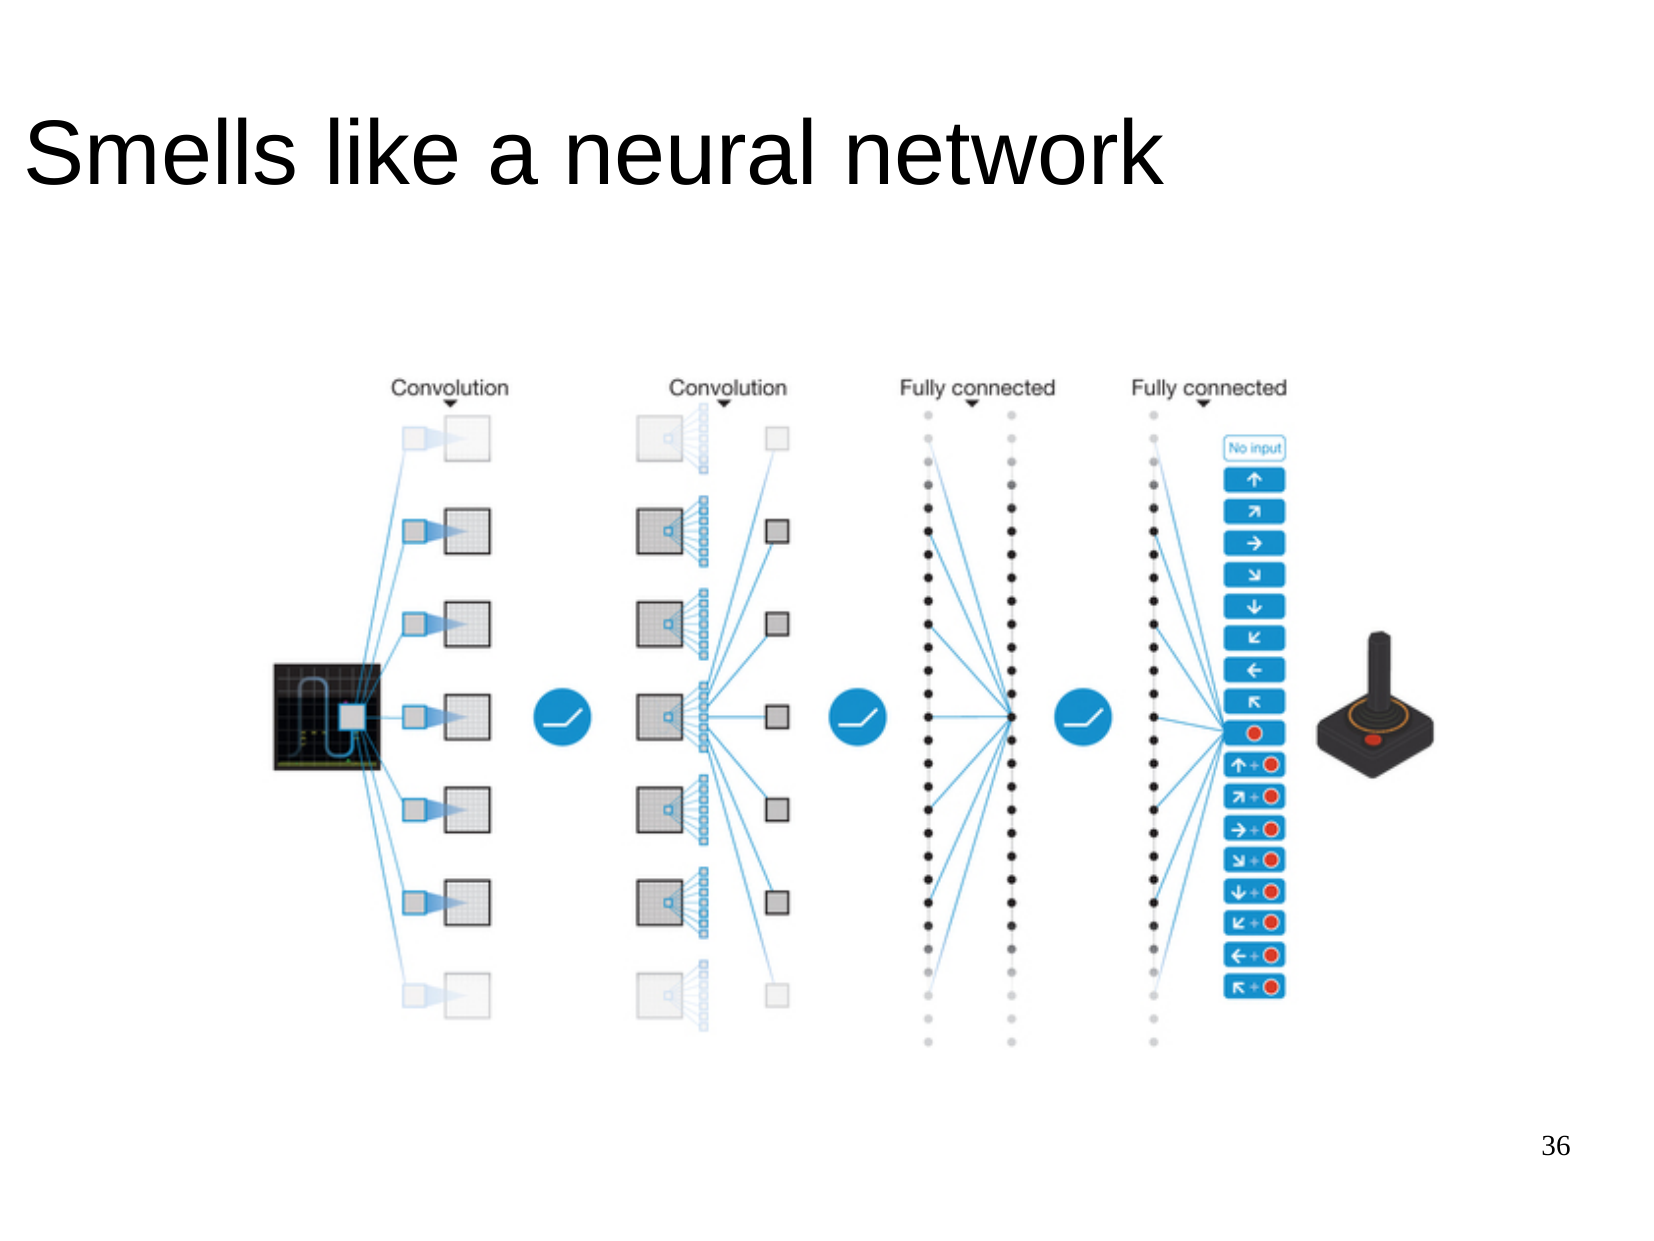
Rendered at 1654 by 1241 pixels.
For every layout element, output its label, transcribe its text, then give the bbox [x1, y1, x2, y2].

picture [261, 376, 1440, 1050]
title Smells like a neural network [23, 49, 1512, 257]
